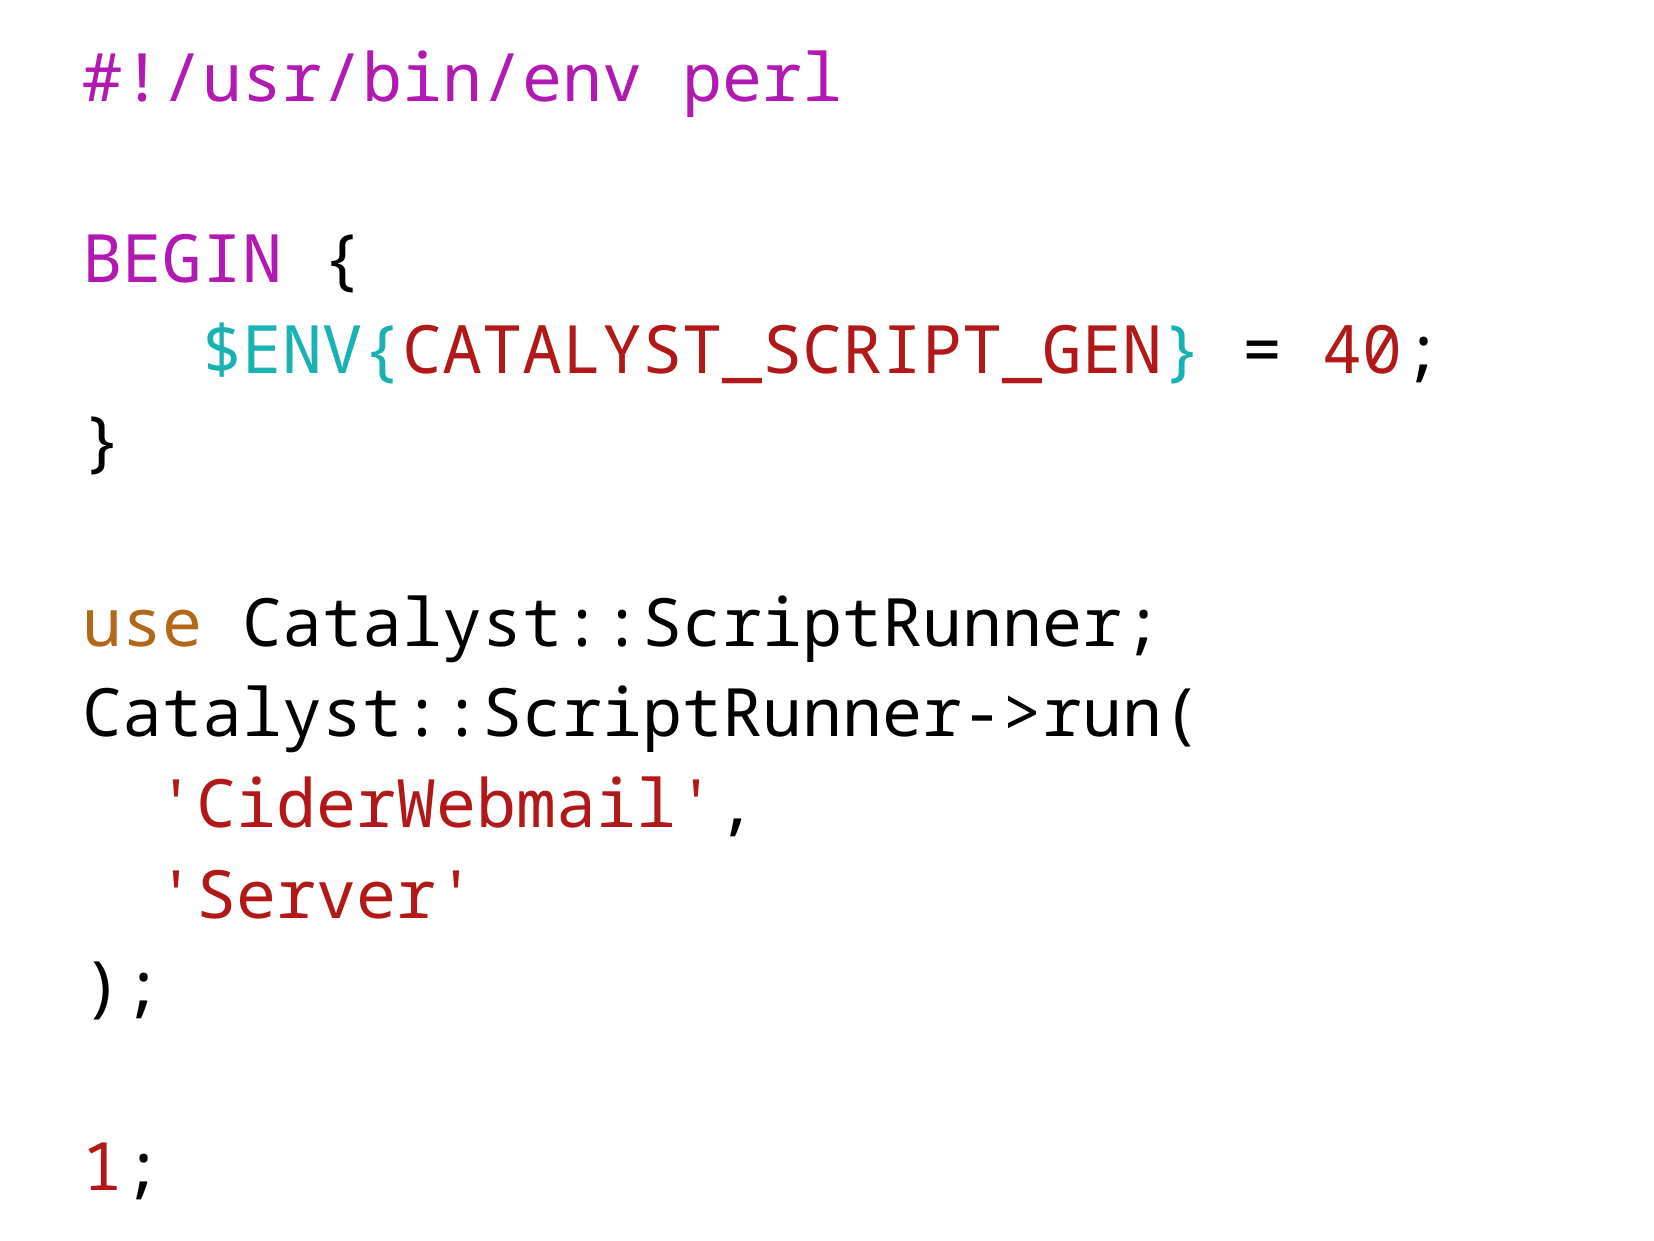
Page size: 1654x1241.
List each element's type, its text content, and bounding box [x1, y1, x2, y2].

subtitle #!/usr/bin/env perl BEGIN { $ENV{CATALYST_SCRIPT_GEN} = 40; } use Catalyst::ScriptRunner; Catalyst::ScriptRunner->run( 'CiderWebmail', 'Server' ); 1; [82, 129, 1571, 1112]
